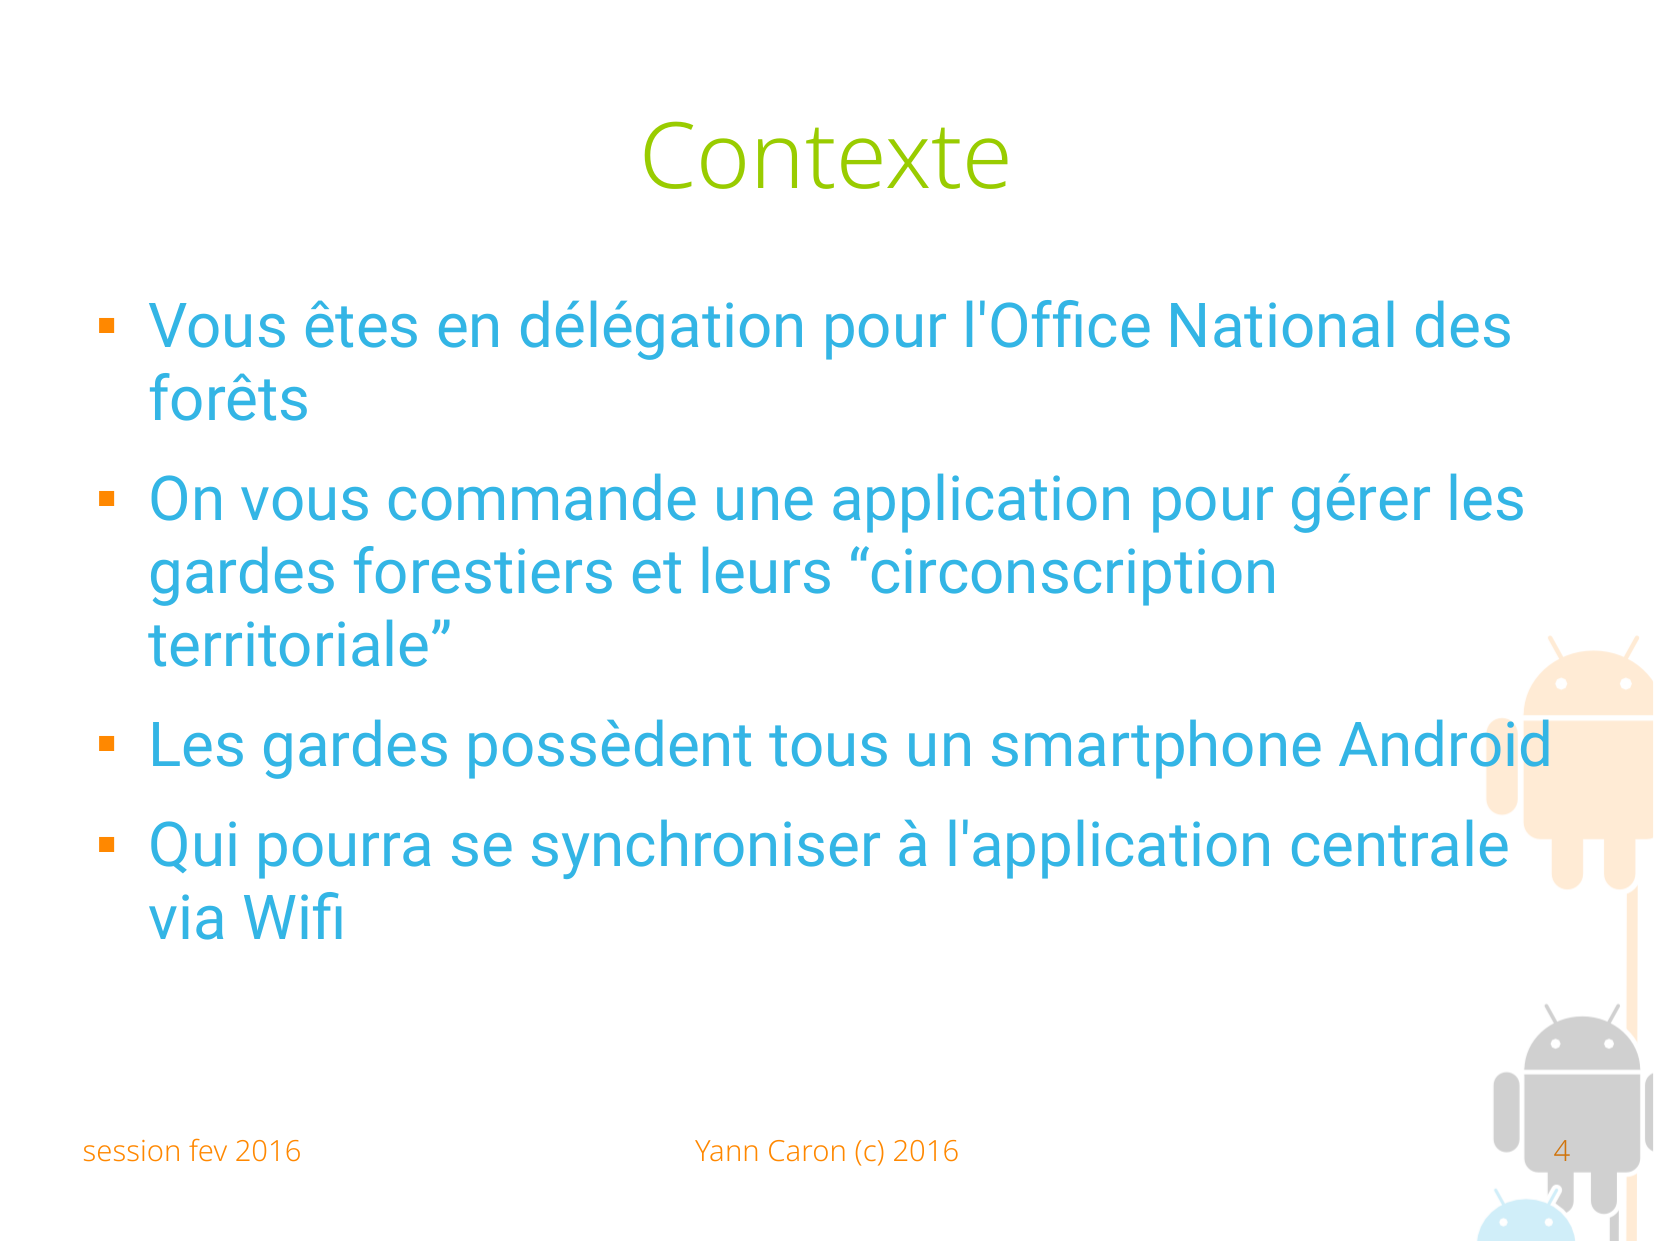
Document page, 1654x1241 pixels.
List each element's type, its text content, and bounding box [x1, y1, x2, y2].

picture [240, 423, 1654, 1241]
title Contexte [82, 49, 1571, 257]
list Vous êtes en délégation pour l'Office National des forêts On vous commande une application pour gérer les gardes forestiers et leurs “circonscription territoriale” Les gardes possèdent tous un smartphone Android Qui pourra se synchroniser à l'application centrale via Wifi [82, 290, 1571, 1010]
